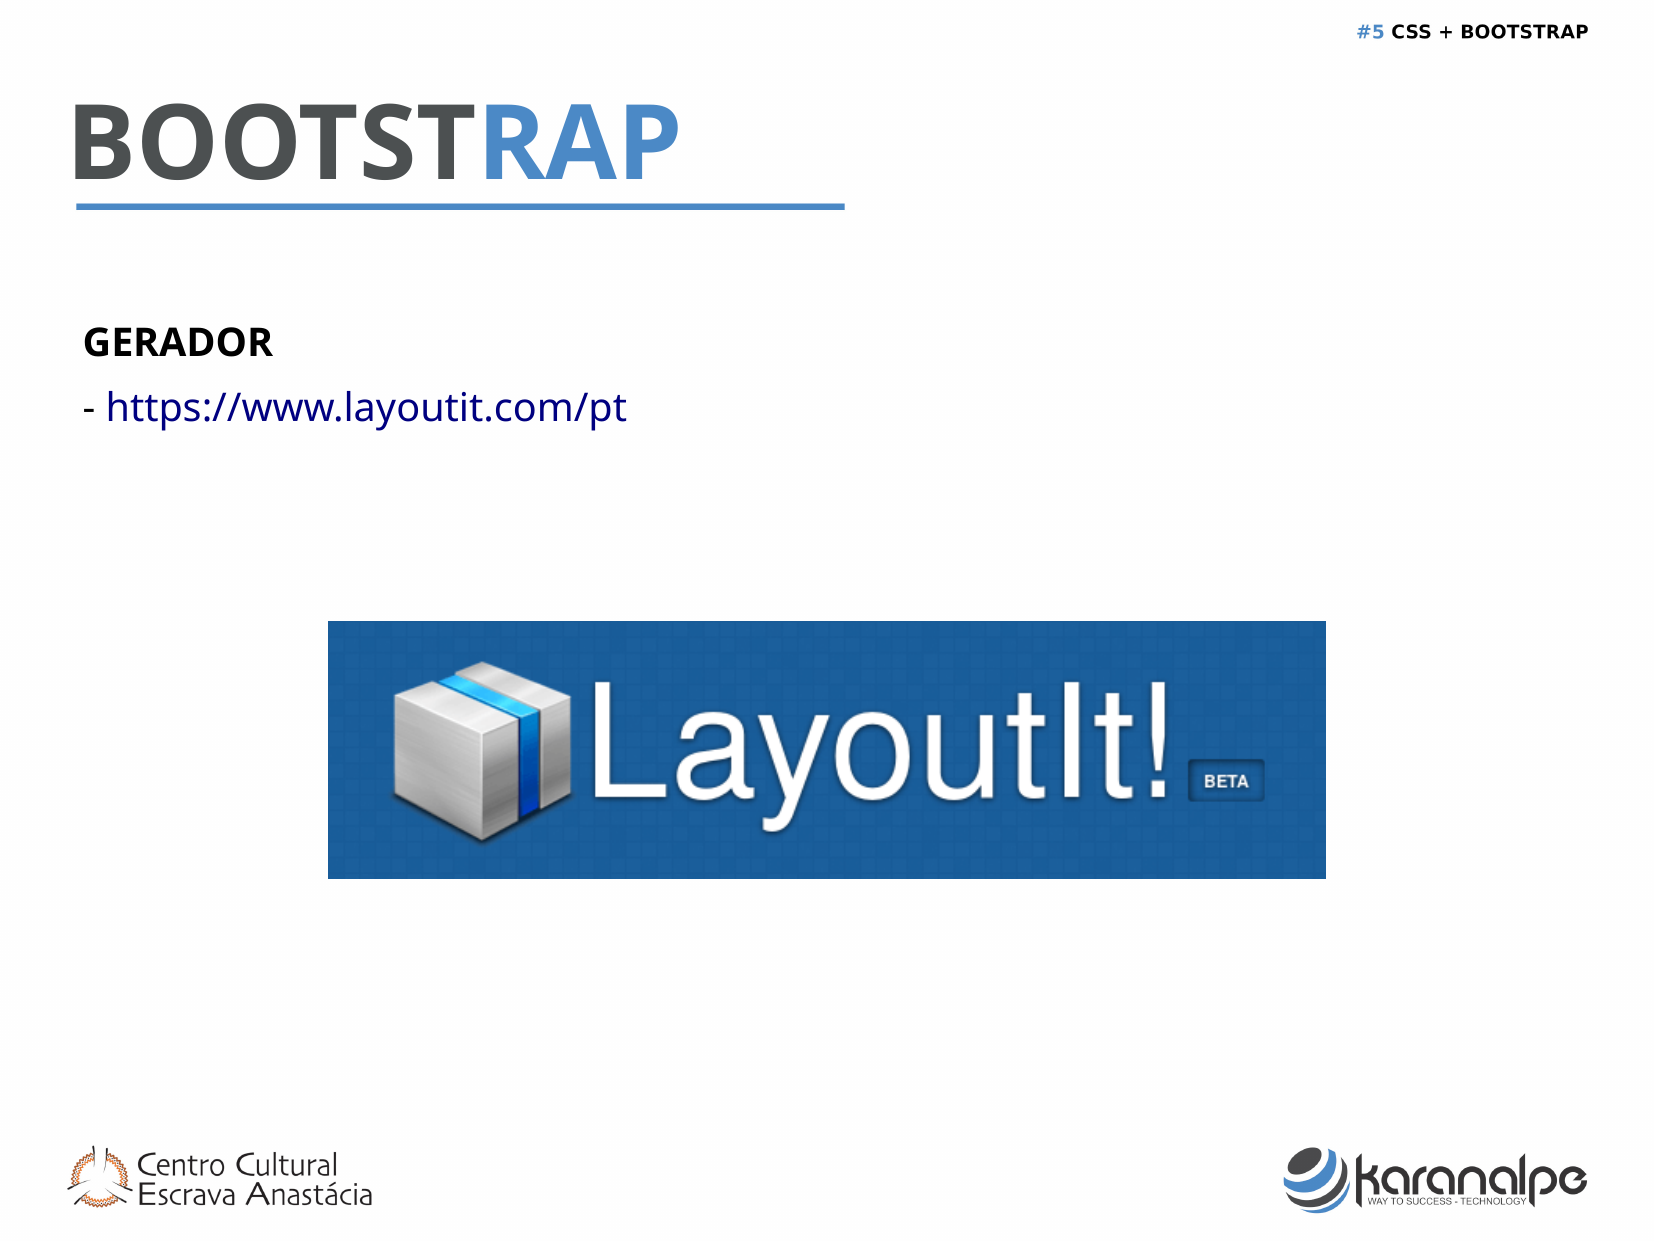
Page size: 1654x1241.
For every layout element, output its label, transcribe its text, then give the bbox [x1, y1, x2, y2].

title BOOTSTRAP [66, 35, 1555, 243]
picture [0, 0, 1654, 1241]
list GERADOR - https://www.layoutit.com/pt [82, 313, 1548, 544]
